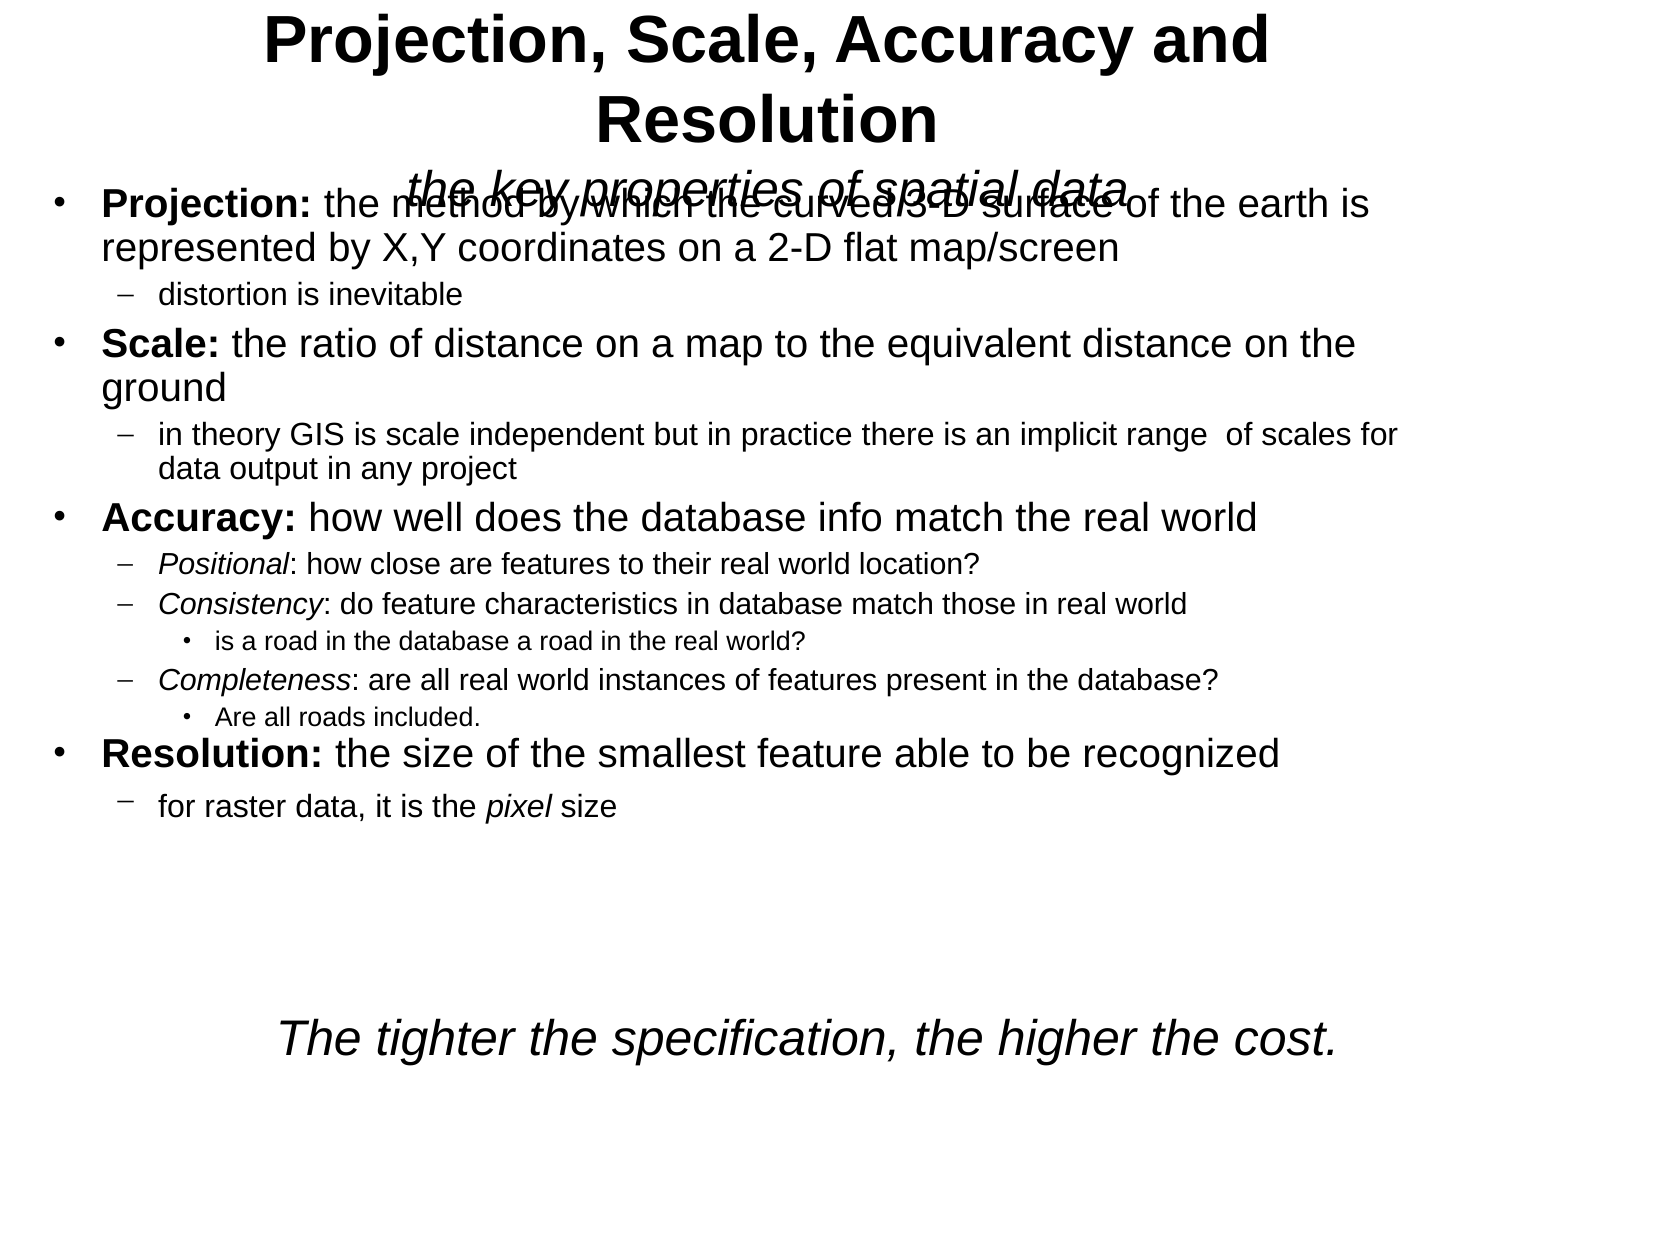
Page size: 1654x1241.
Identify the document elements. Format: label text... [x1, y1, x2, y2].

list Projection: the method by which the curved 3-D surface of the earth is represented by X,Y coordinates on a 2-D flat map/screen distortion is inevitable Scale: the ratio of distance on a map to the equivalent distance on the ground in theory GIS is scale independent but in practice there is an implicit range of scales for data output in any project Accuracy: how well does the database info match the real world Positional: how close are features to their real world location? Consistency: do feature characteristics in database match those in real world is a road in the database a road in the real world? Completeness: are all real world instances of features present in the database? Are all roads included. Resolution: the size of the smallest feature able to be recognized for raster data, it is the pixel size [37, 174, 1463, 850]
title Projection, Scale, Accuracy and Resolution the key properties of spatial data [37, 12, 1463, 174]
text_box The tighter the specification, the higher the cost. [225, 997, 1356, 1073]
